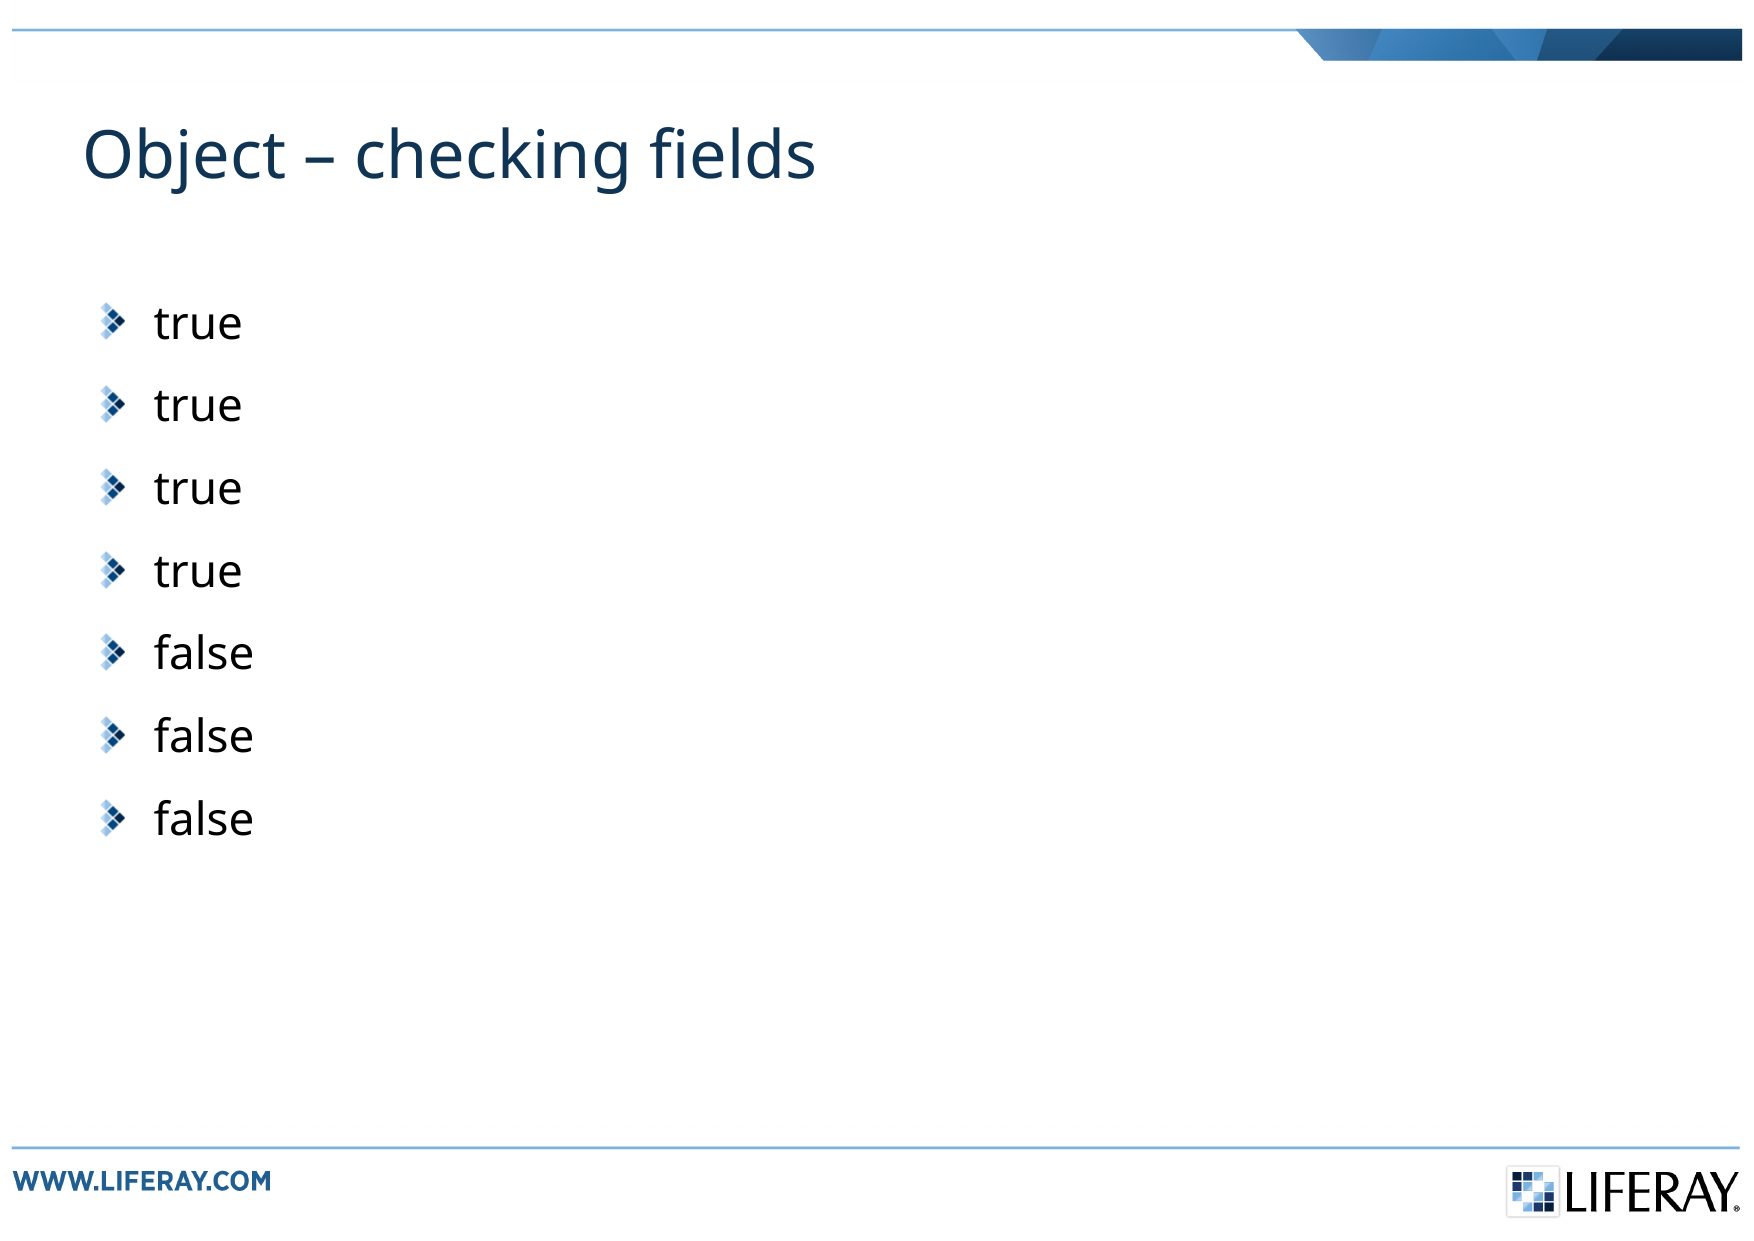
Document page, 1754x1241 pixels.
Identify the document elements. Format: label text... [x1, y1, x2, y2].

list true true true true false false false [82, 290, 1571, 1088]
picture [10, 1124, 1741, 1234]
title Object – checking fields [82, 49, 1571, 257]
picture [12, 0, 1743, 84]
